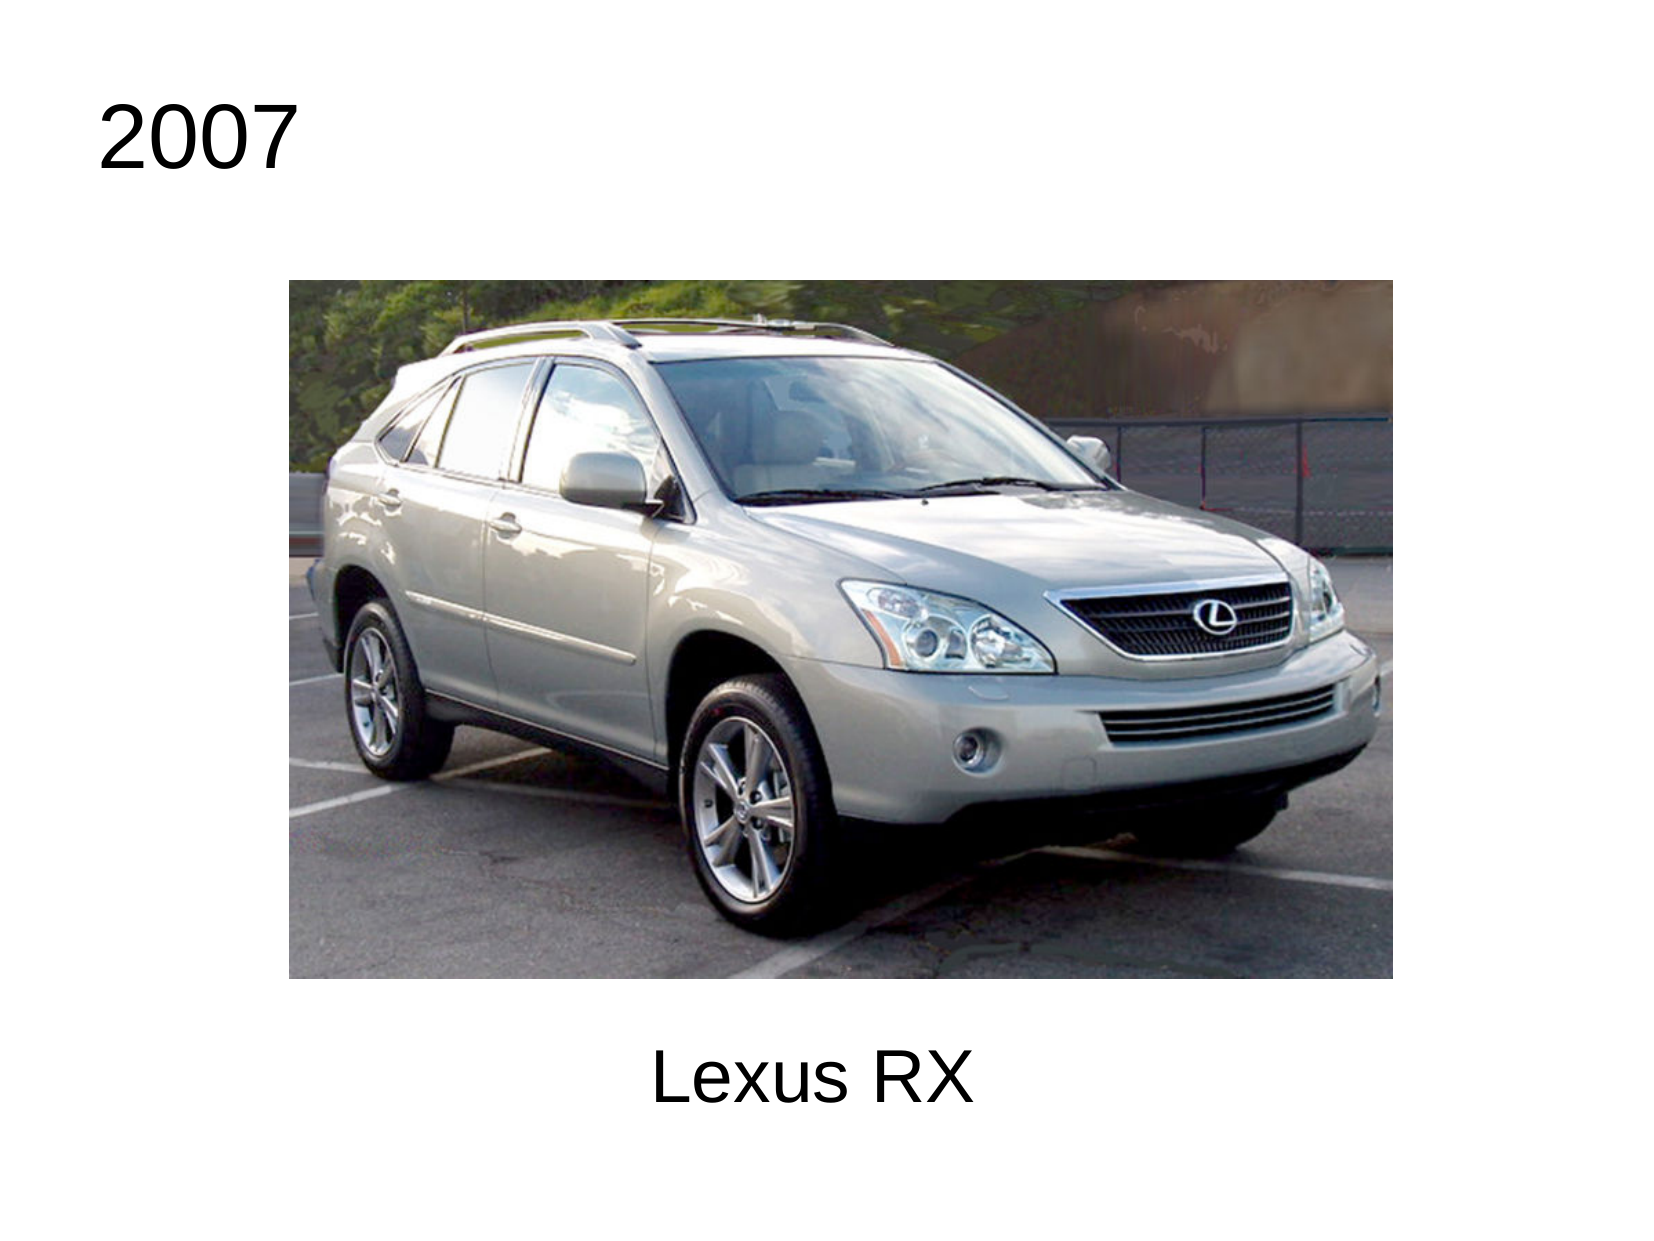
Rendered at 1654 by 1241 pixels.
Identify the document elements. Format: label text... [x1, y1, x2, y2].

text_box Lexus RX [151, 978, 1516, 1158]
title 2007 [82, 27, 1489, 226]
picture [289, 280, 1393, 979]
